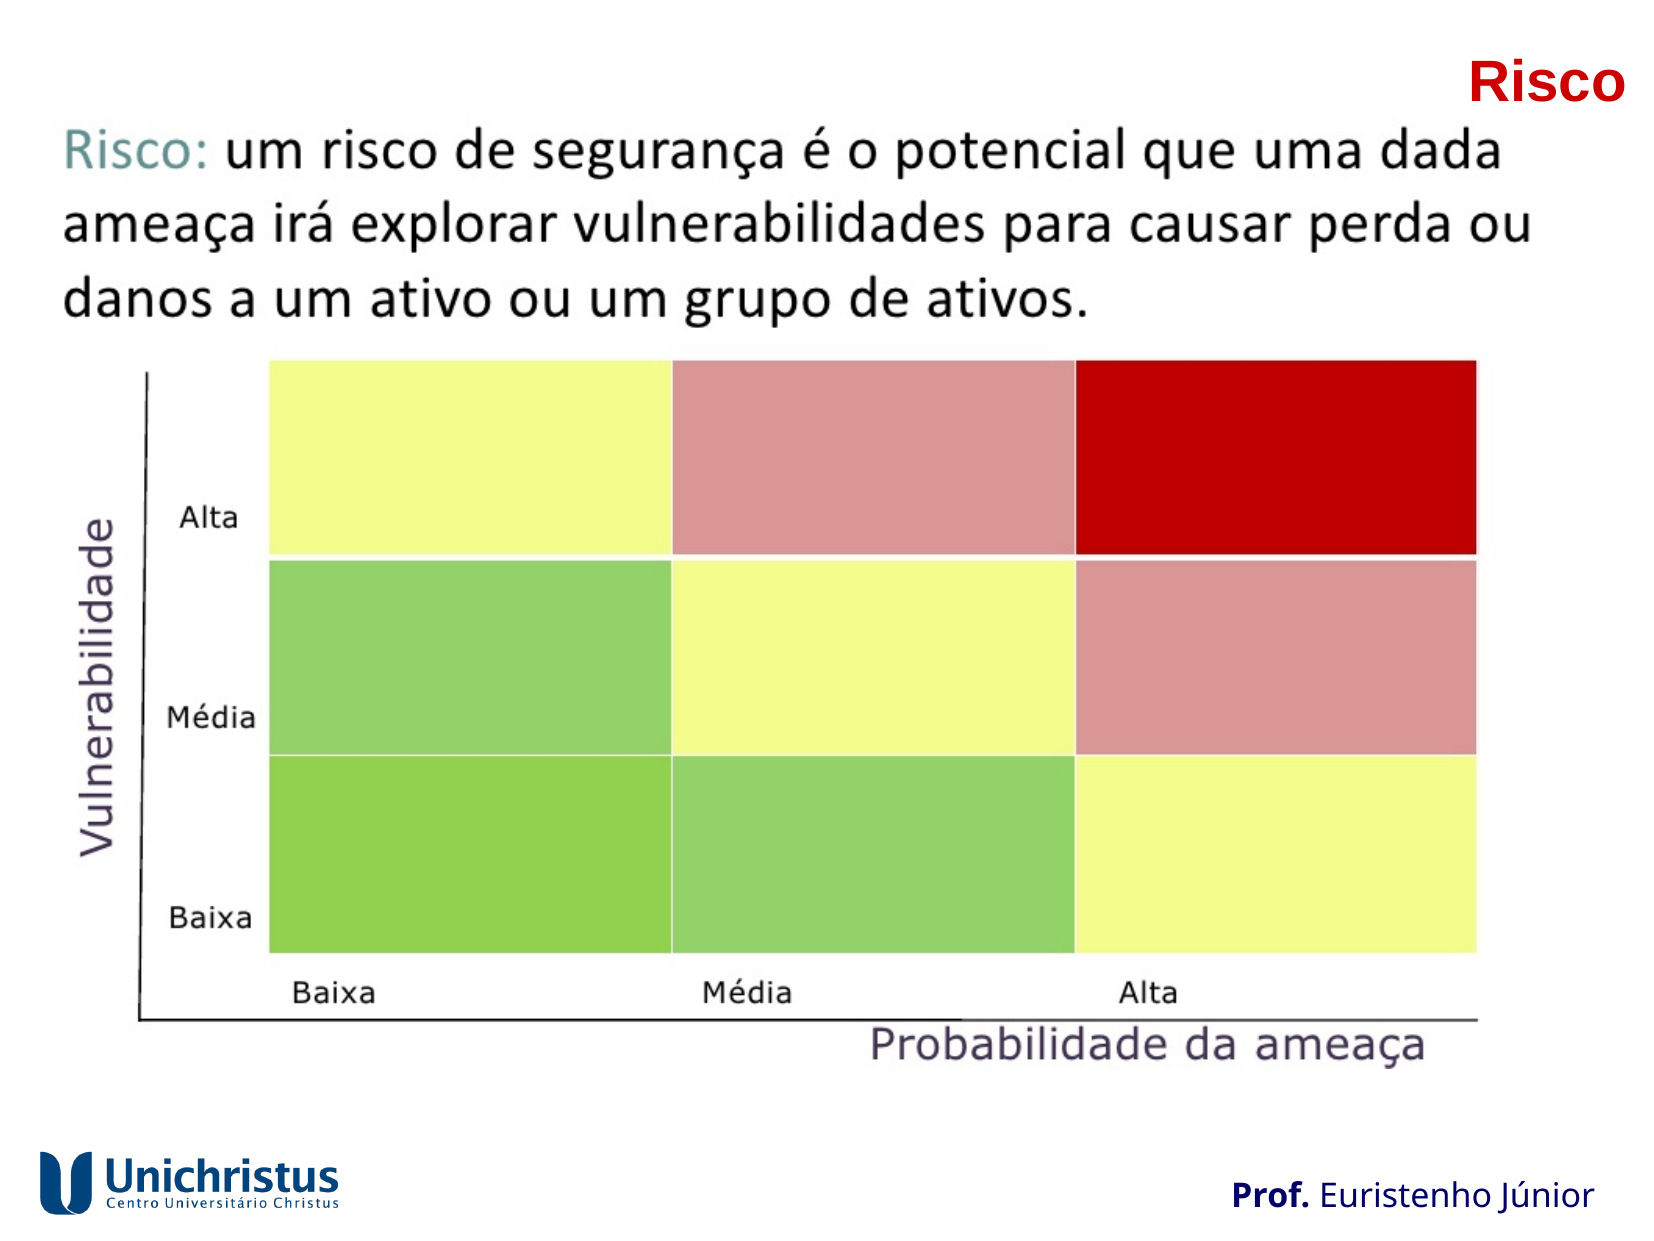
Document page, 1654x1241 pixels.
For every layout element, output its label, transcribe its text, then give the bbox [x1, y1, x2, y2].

text_box Prof. Euristenho Júnior [1216, 1163, 1654, 1224]
picture [43, 106, 1536, 1069]
picture [35, 1148, 343, 1217]
text_box Risco [1453, 41, 1642, 122]
